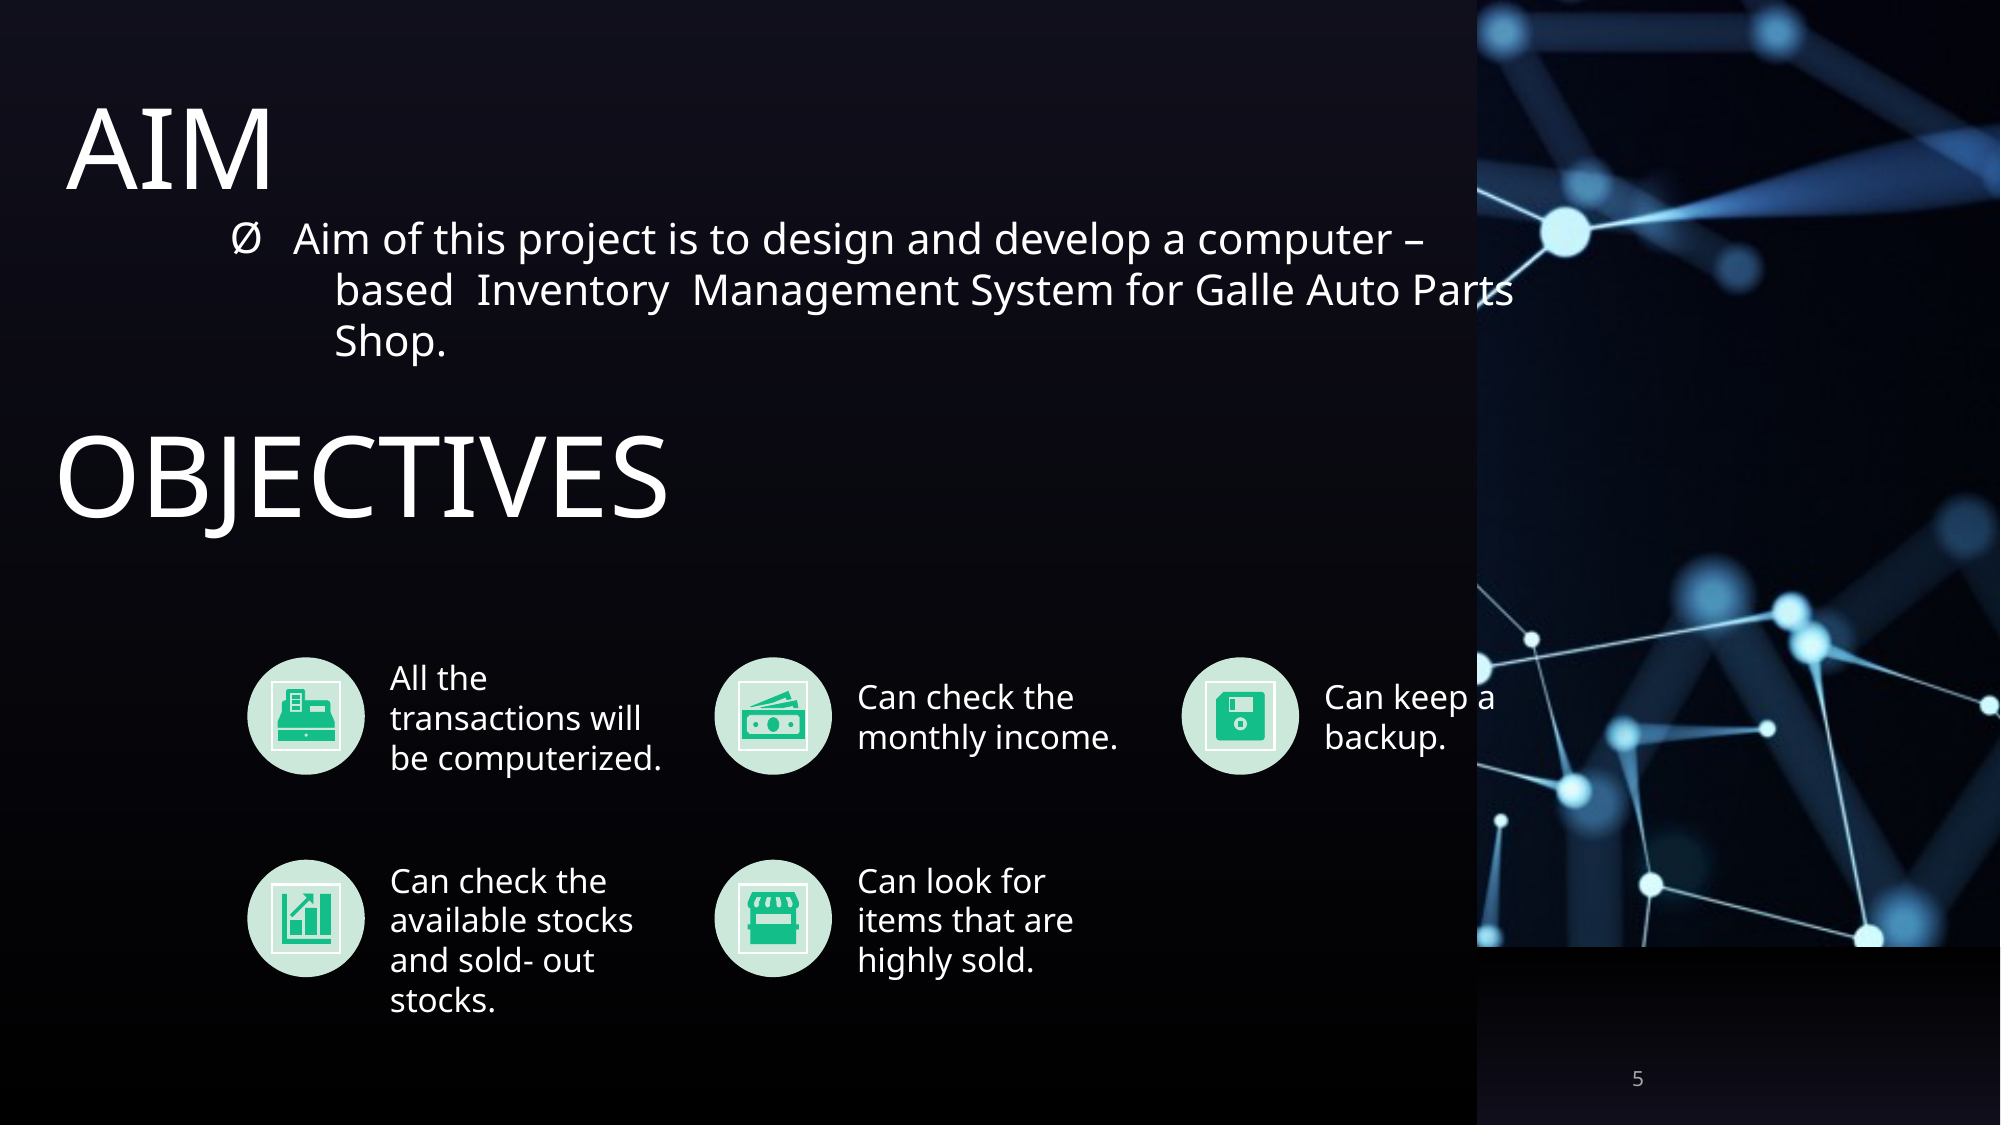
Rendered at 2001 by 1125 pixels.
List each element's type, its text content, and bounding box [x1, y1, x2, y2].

text_box Can check the available stocks and sold- out stocks. [389, 859, 667, 978]
title AIM [66, 54, 959, 212]
text_box All the transactions will be computerized. [389, 657, 667, 775]
text_box OBJECTIVES [53, 382, 946, 541]
picture [1476, 0, 2000, 947]
text_box Can keep a backup. [1324, 657, 1601, 775]
text_box Can check the monthly income. [857, 657, 1134, 775]
text_box [0, 0, 2000, 1125]
subtitle Aim of this project is to design and develop a computer – based Inventory Management System for Galle Auto Parts Shop. [229, 211, 1541, 366]
text_box Can look for items that are highly sold. [857, 859, 1134, 978]
